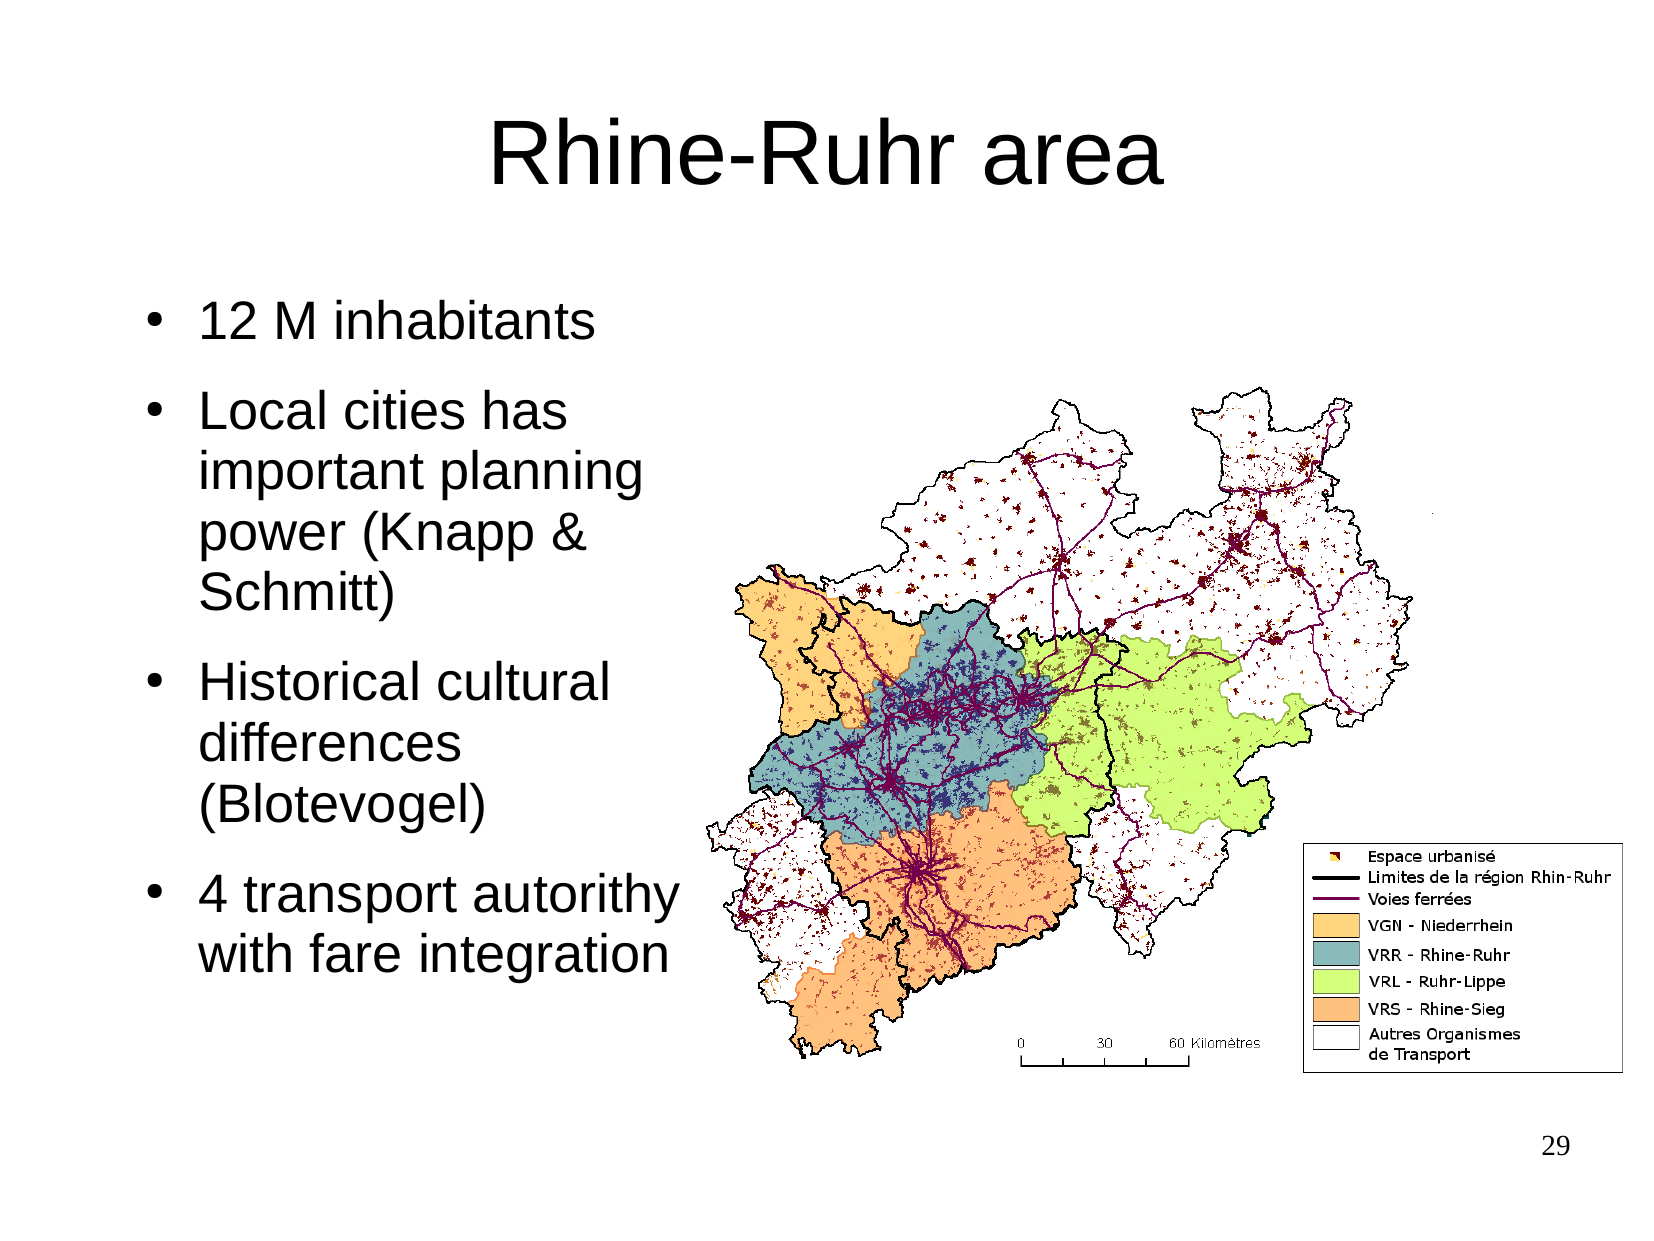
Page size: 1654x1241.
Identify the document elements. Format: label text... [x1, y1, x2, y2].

title Rhine-Ruhr area [82, 49, 1571, 257]
list 12 M inhabitants Local cities has important planning power (Knapp & Schmitt) Historical cultural differences (Blotevogel) 4 transport autorithy with fare integration [127, 290, 748, 1010]
picture [688, 377, 1630, 1079]
